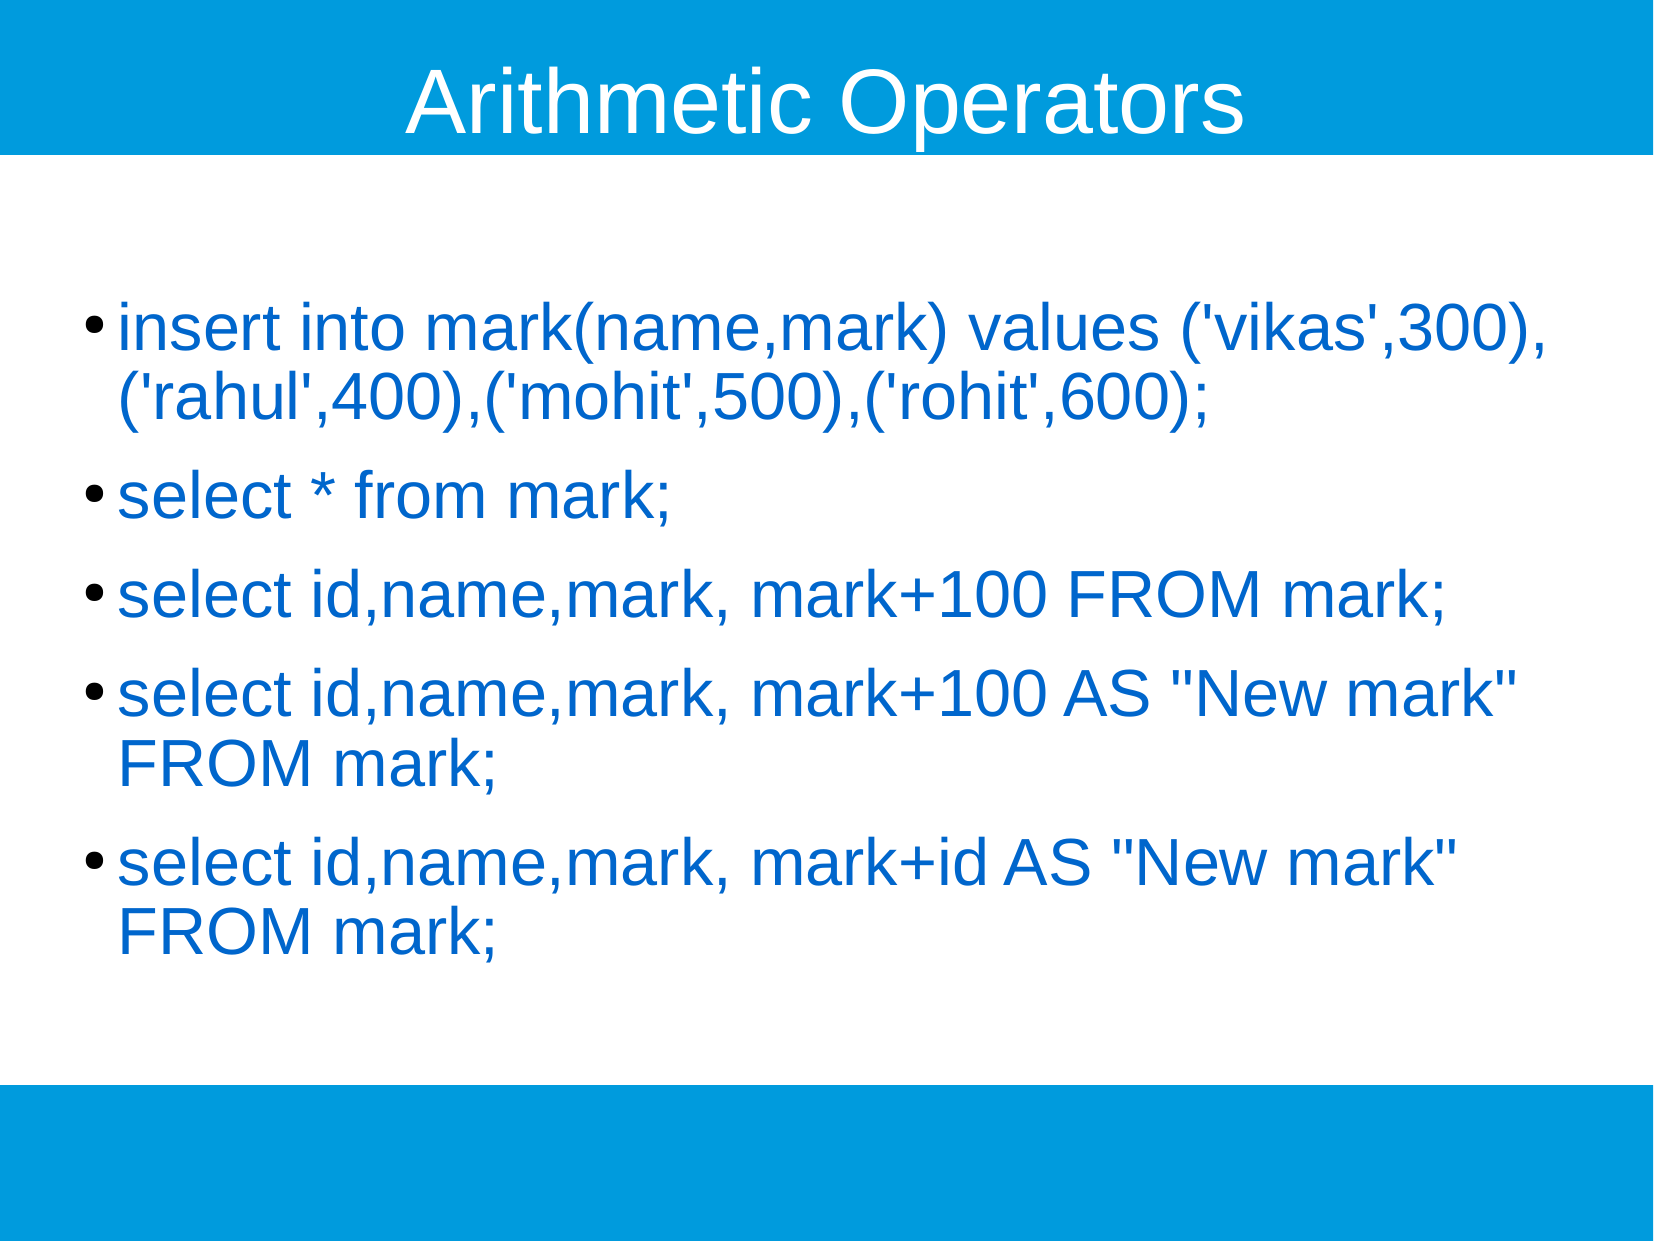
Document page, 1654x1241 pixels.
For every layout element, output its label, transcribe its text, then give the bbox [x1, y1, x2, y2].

list insert into mark(name,mark) values ('vikas',300),('rahul',400),('mohit',500),('rohit',600); select * from mark; select id,name,mark, mark+100 FROM mark; select id,name,mark, mark+100 AS "New mark" FROM mark; select id,name,mark, mark+id AS "New mark" FROM mark; [82, 290, 1571, 1010]
title Arithmetic Operators [82, 49, 1571, 155]
